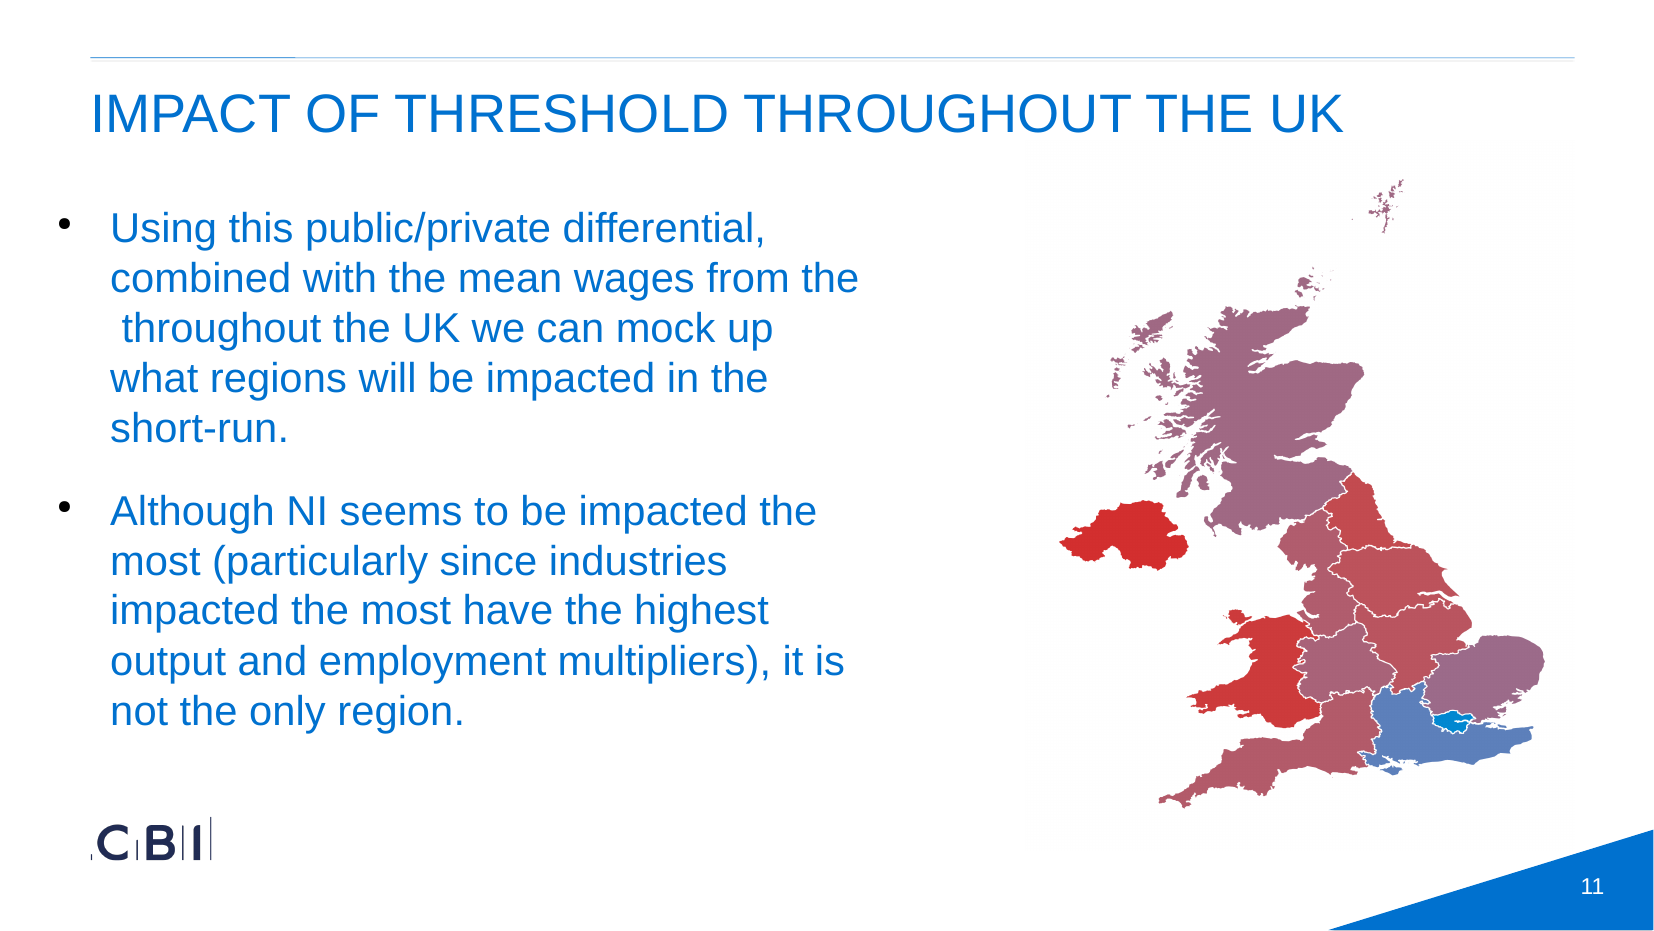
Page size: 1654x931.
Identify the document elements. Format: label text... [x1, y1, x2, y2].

picture [1025, 140, 1575, 851]
picture [90, 816, 212, 861]
text_box Using this public/private differential, combined with the mean wages from the throughout the UK we can mock up what regions will be impacted in the short-run. Although NI seems to be impacted the most (particularly since industries impacted the most have the highest output and employment multipliers), it is not the only region. [39, 200, 863, 772]
title Impact of threshold throughout the UK [90, 78, 1575, 175]
